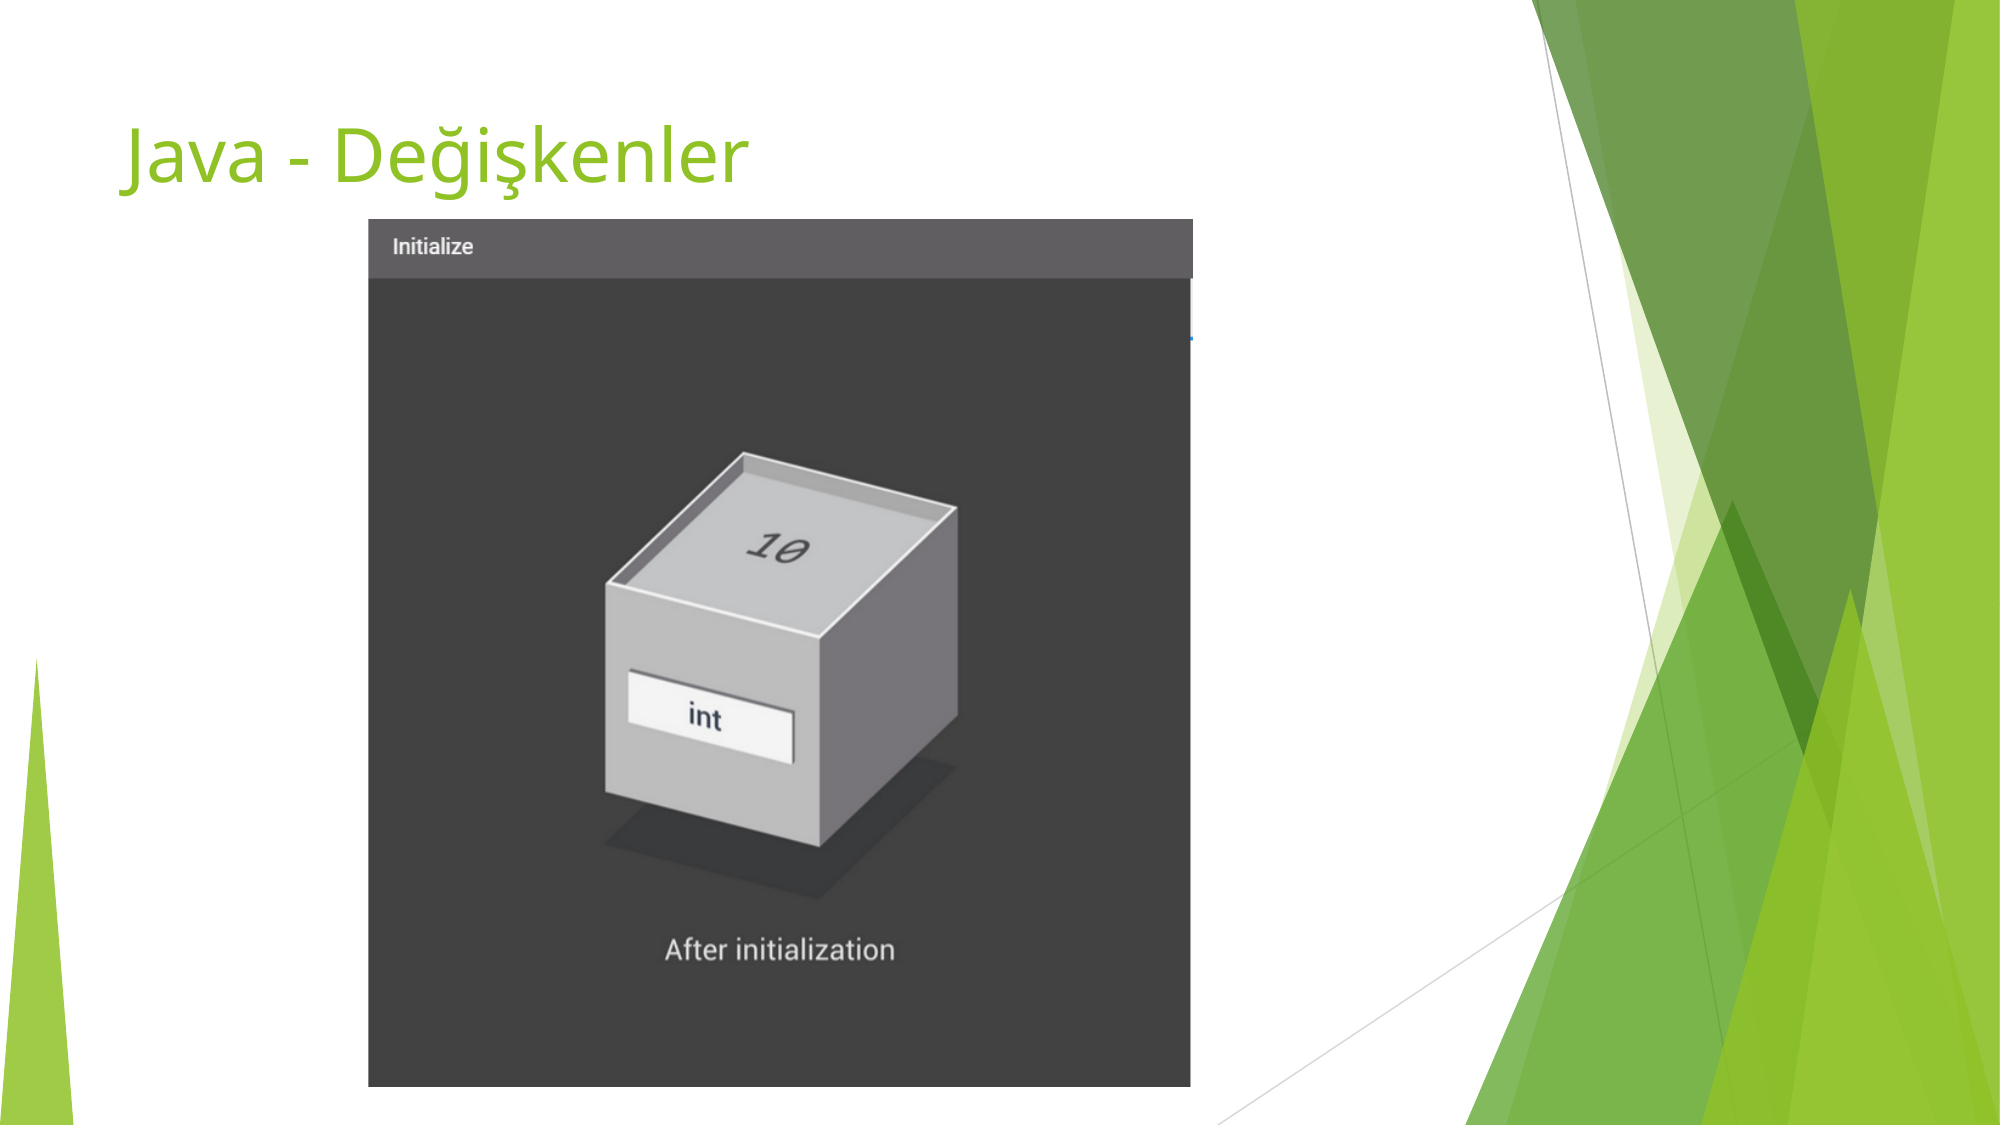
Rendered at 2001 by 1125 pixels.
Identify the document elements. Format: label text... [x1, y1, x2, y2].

picture [366, 219, 1193, 1087]
title Java - Değişkenler [111, 99, 1522, 317]
